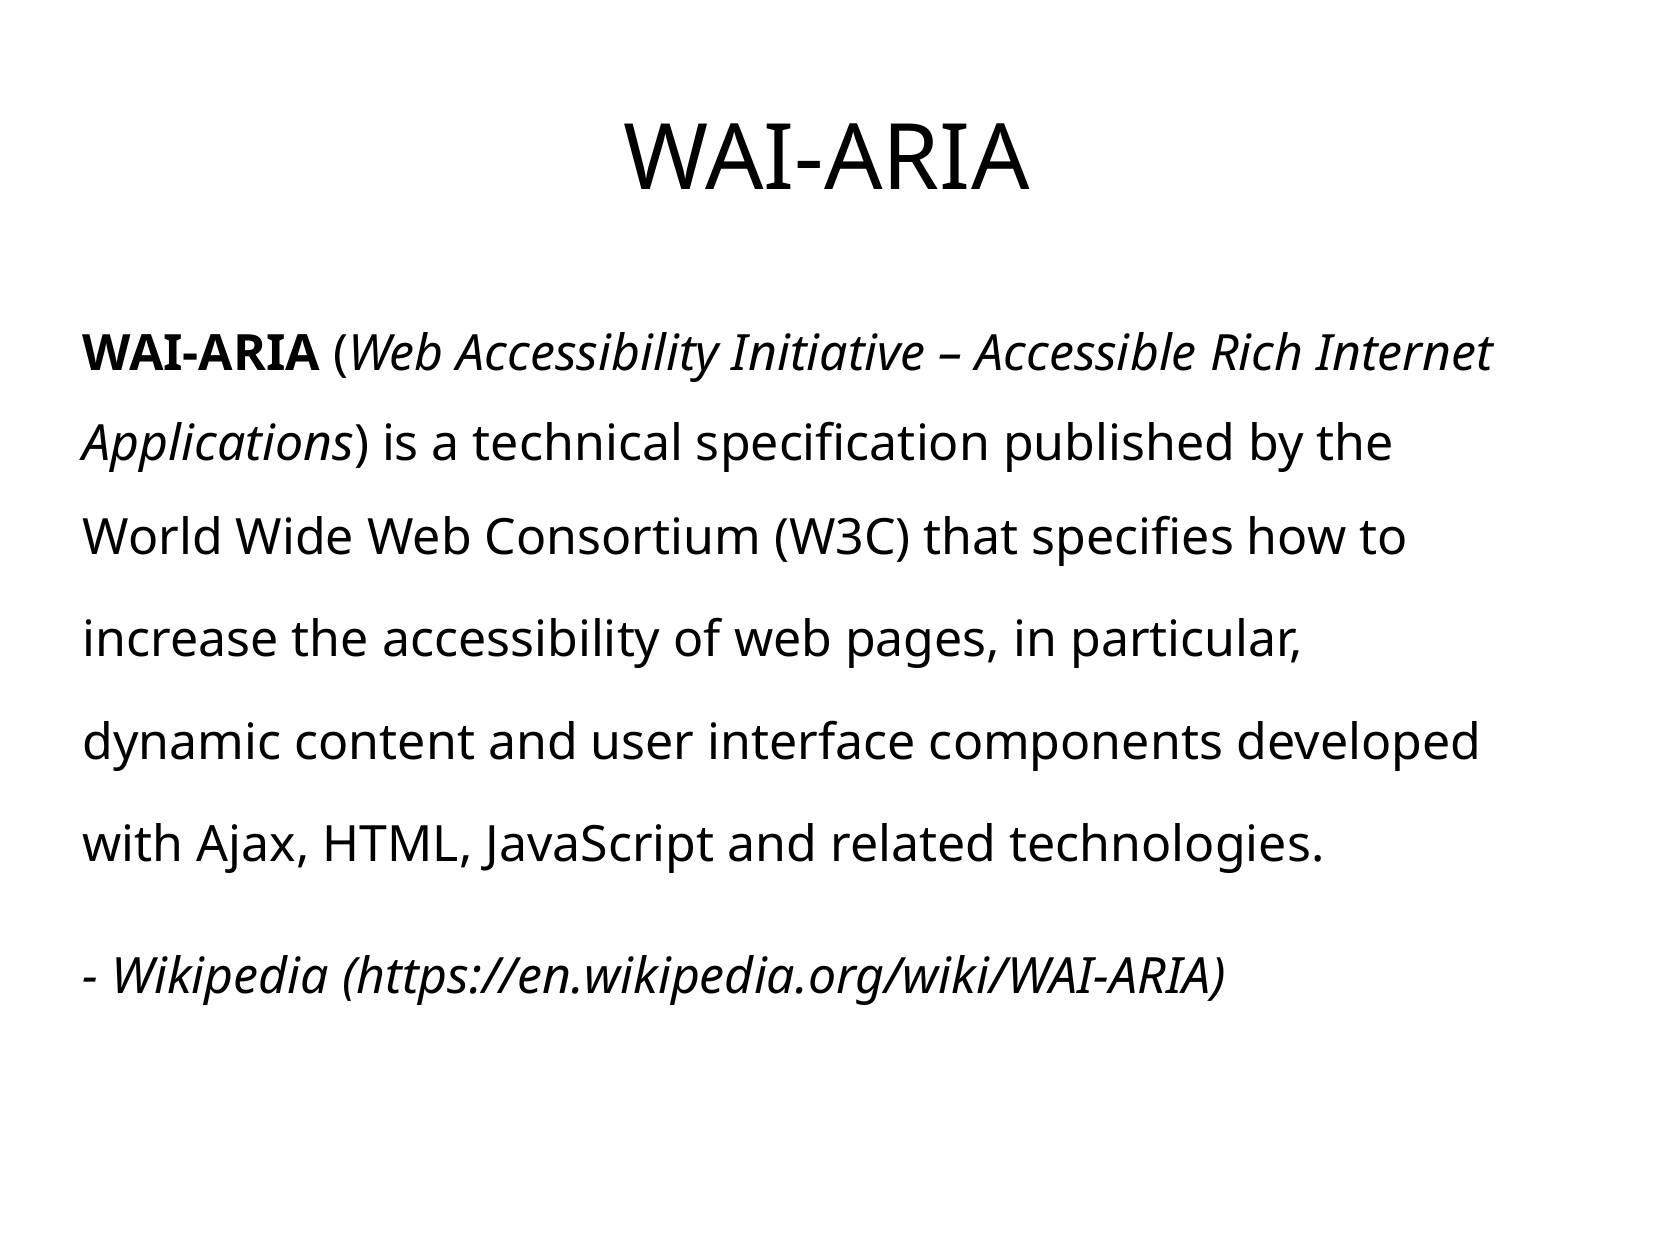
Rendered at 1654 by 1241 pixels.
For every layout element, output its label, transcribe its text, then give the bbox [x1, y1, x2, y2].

title WAI-ARIA [82, 49, 1571, 257]
list WAI-ARIA (Web Accessibility Initiative – Accessible Rich Internet Applications) is a technical specification published by the World Wide Web Consortium (W3C) that specifies how to increase the accessibility of web pages, in particular, dynamic content and user interface components developed with Ajax, HTML, JavaScript and related technologies. - Wikipedia (https://en.wikipedia.org/wiki/WAI-ARIA) [82, 290, 1571, 1109]
